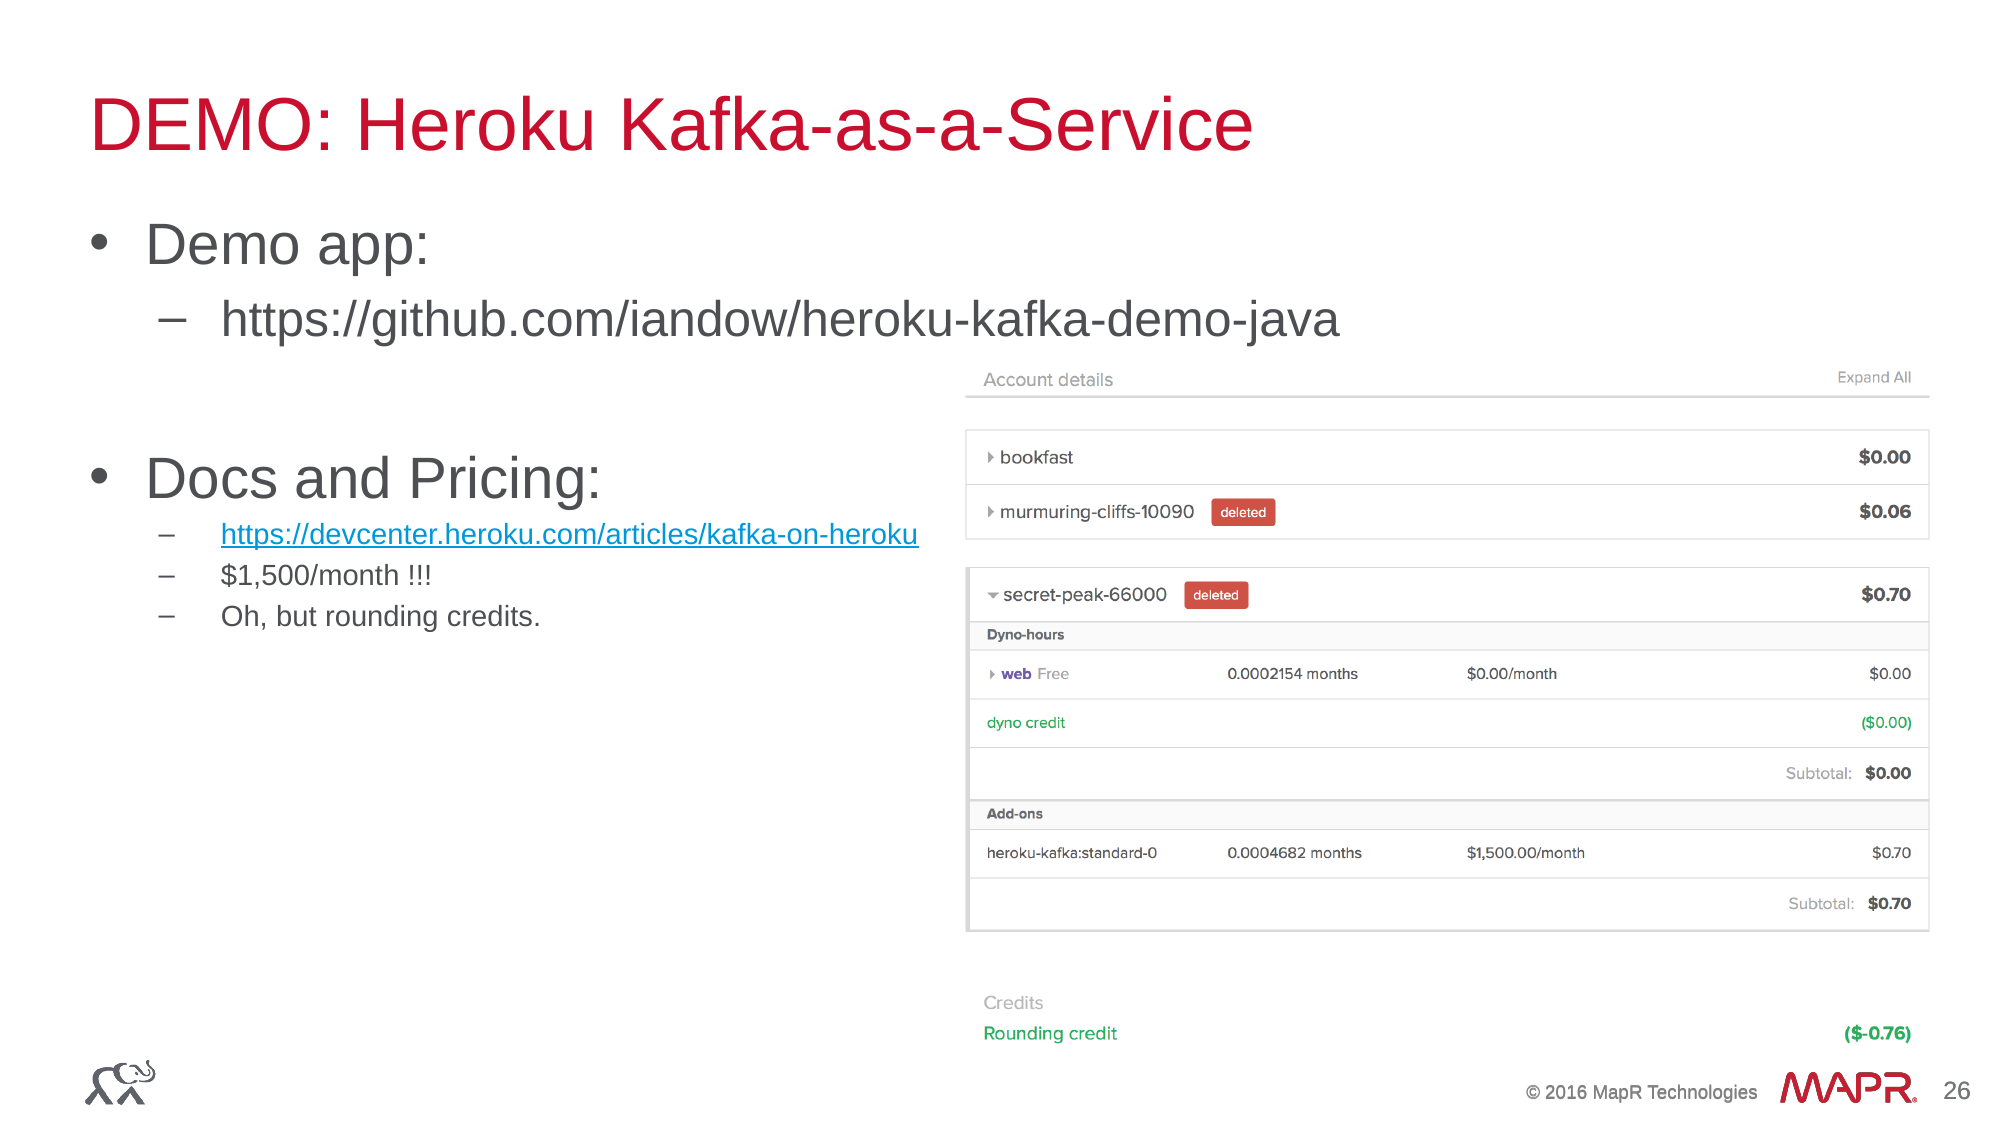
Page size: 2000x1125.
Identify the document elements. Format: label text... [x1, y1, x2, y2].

picture [75, 1038, 167, 1125]
picture [947, 351, 1952, 1070]
list Demo app: https://github.com/iandow/heroku-kafka-demo-java Docs and Pricing: https://devcenter.heroku.com/articles/kafka-on-heroku $1,500/month !!! Oh, but rounding credits. [69, 196, 1869, 1005]
title DEMO: Heroku Kafka-as-a-Service [69, 45, 1869, 196]
